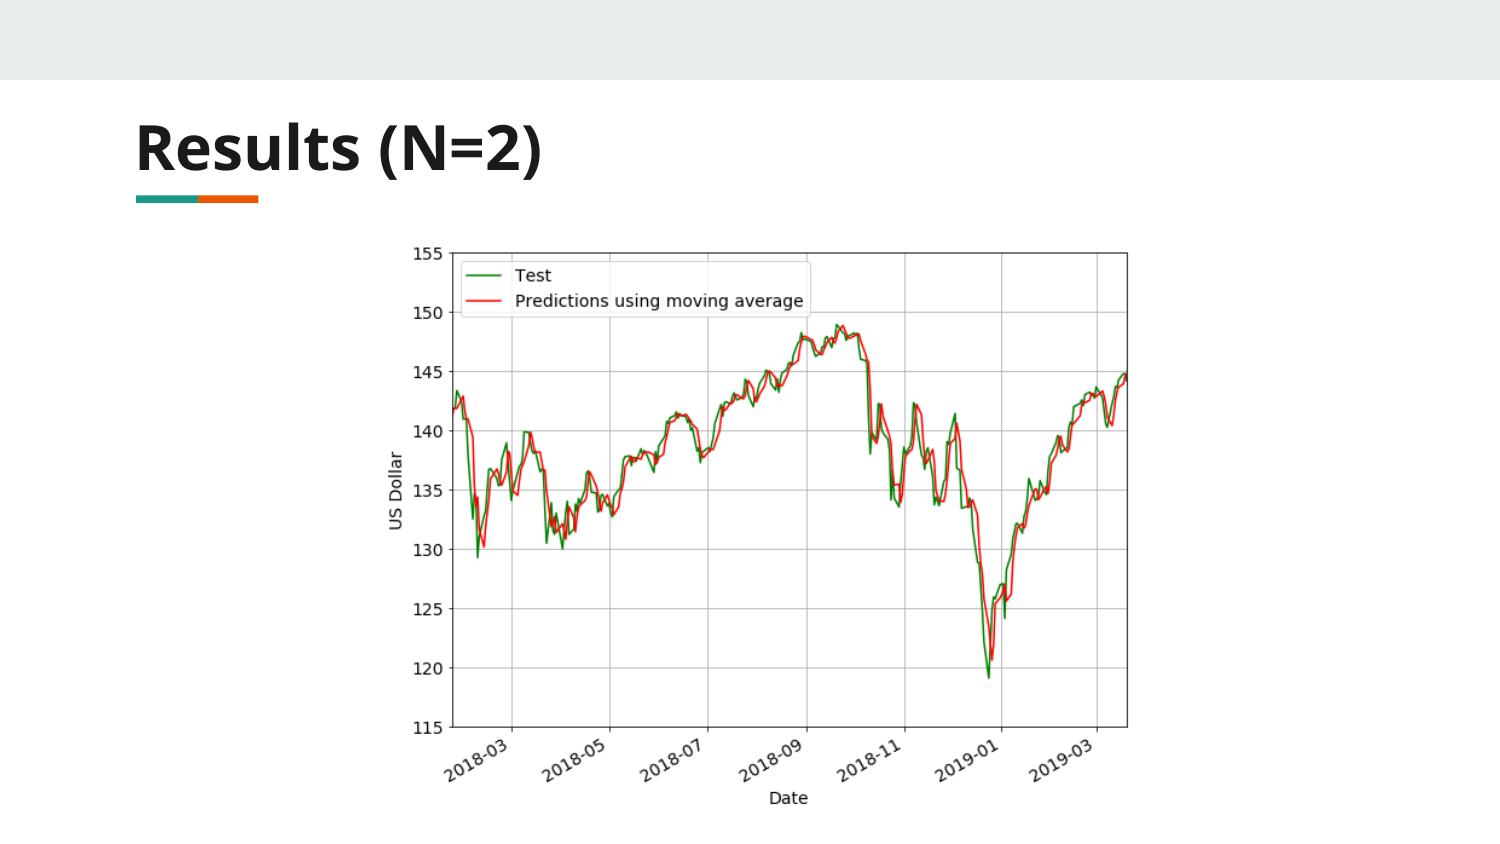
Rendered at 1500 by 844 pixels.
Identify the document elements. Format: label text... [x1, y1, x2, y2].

title Results (N=2) [119, 92, 1381, 181]
picture [381, 238, 1139, 815]
